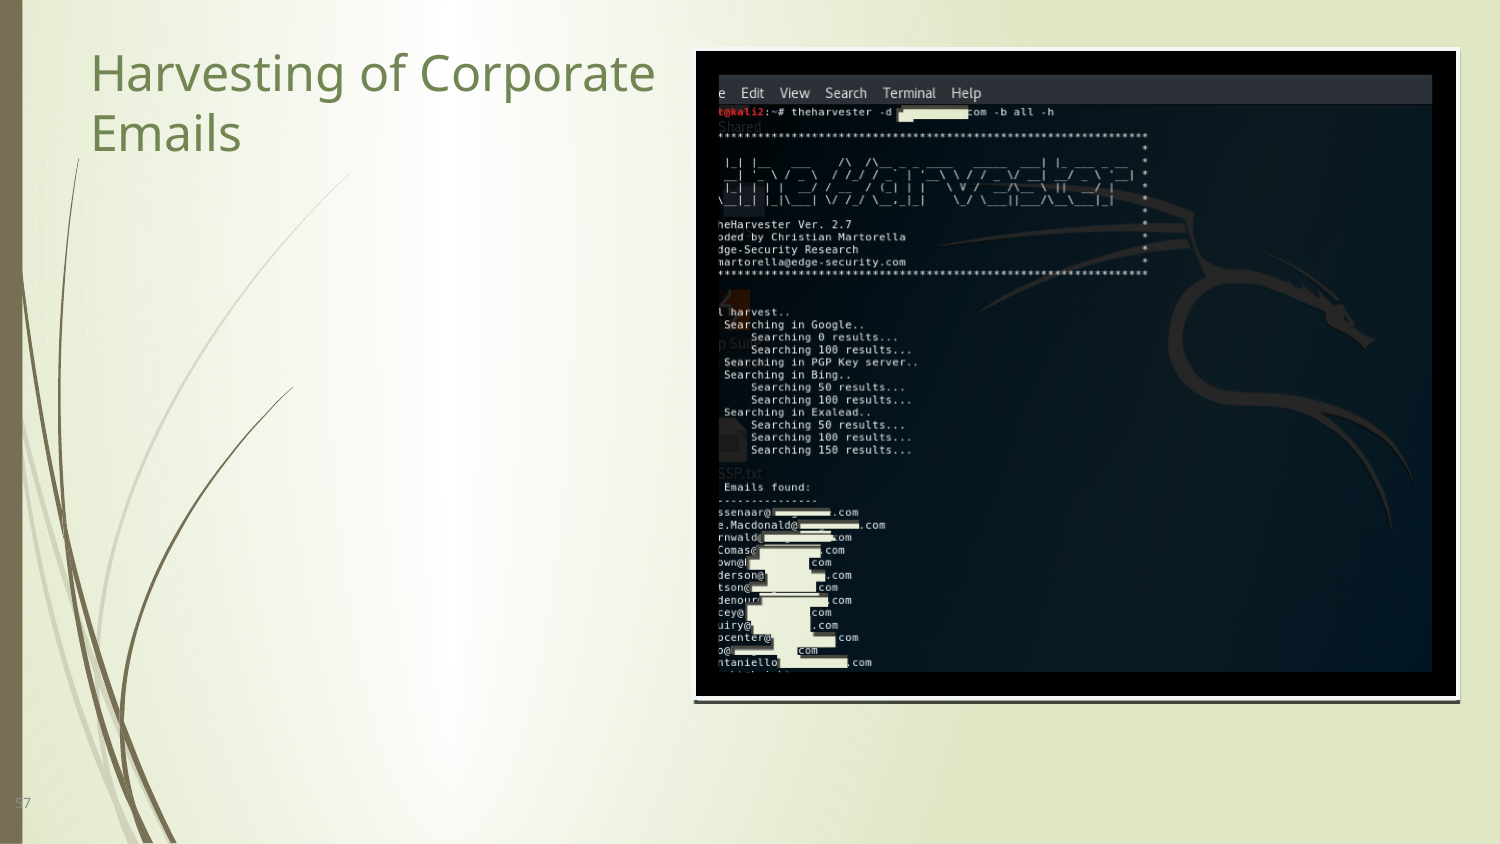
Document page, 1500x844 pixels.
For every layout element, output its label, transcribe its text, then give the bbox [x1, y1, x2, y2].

picture [695, 51, 1456, 696]
title Harvesting of Corporate Emails [75, 33, 728, 290]
footer <number> [0, 782, 475, 828]
